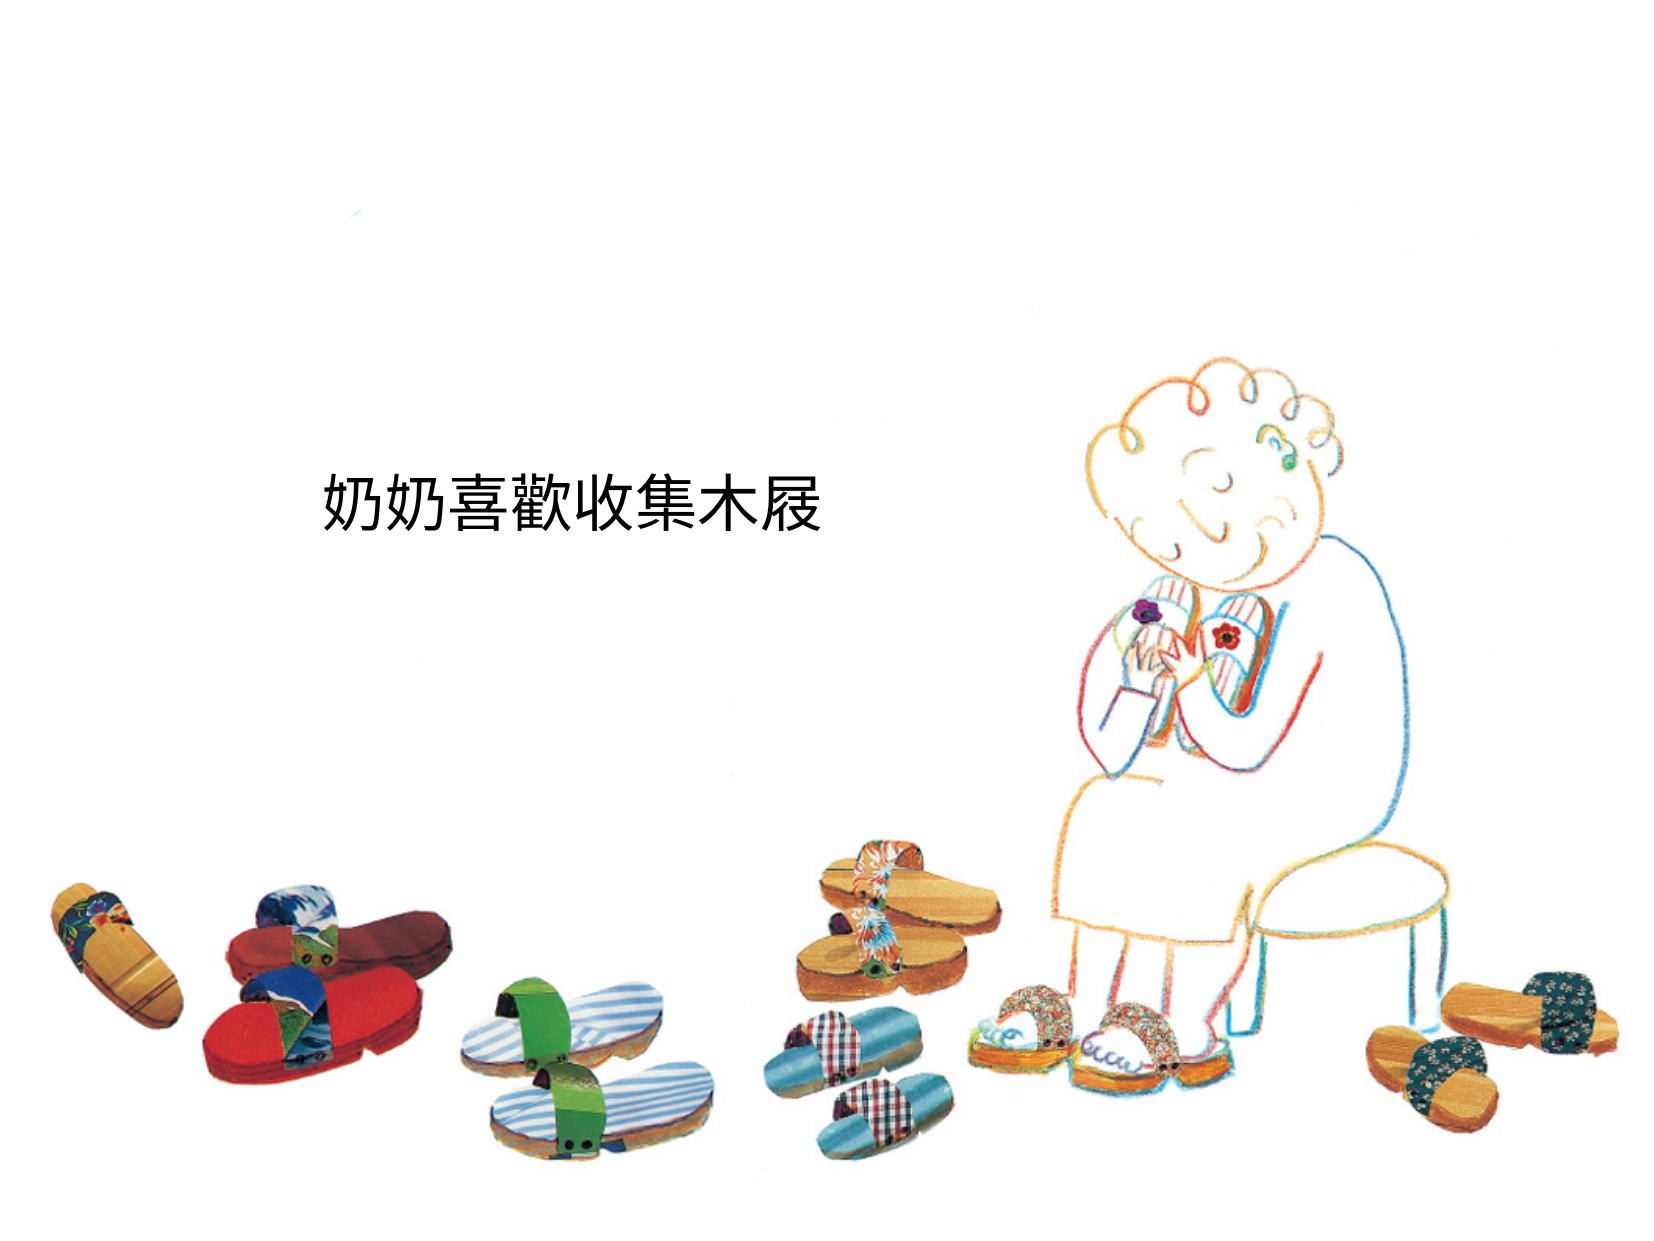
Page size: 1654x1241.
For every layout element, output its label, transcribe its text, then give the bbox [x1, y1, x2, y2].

picture [26, 20, 1627, 1221]
title 奶奶喜歡收集木屐 [200, 395, 945, 603]
